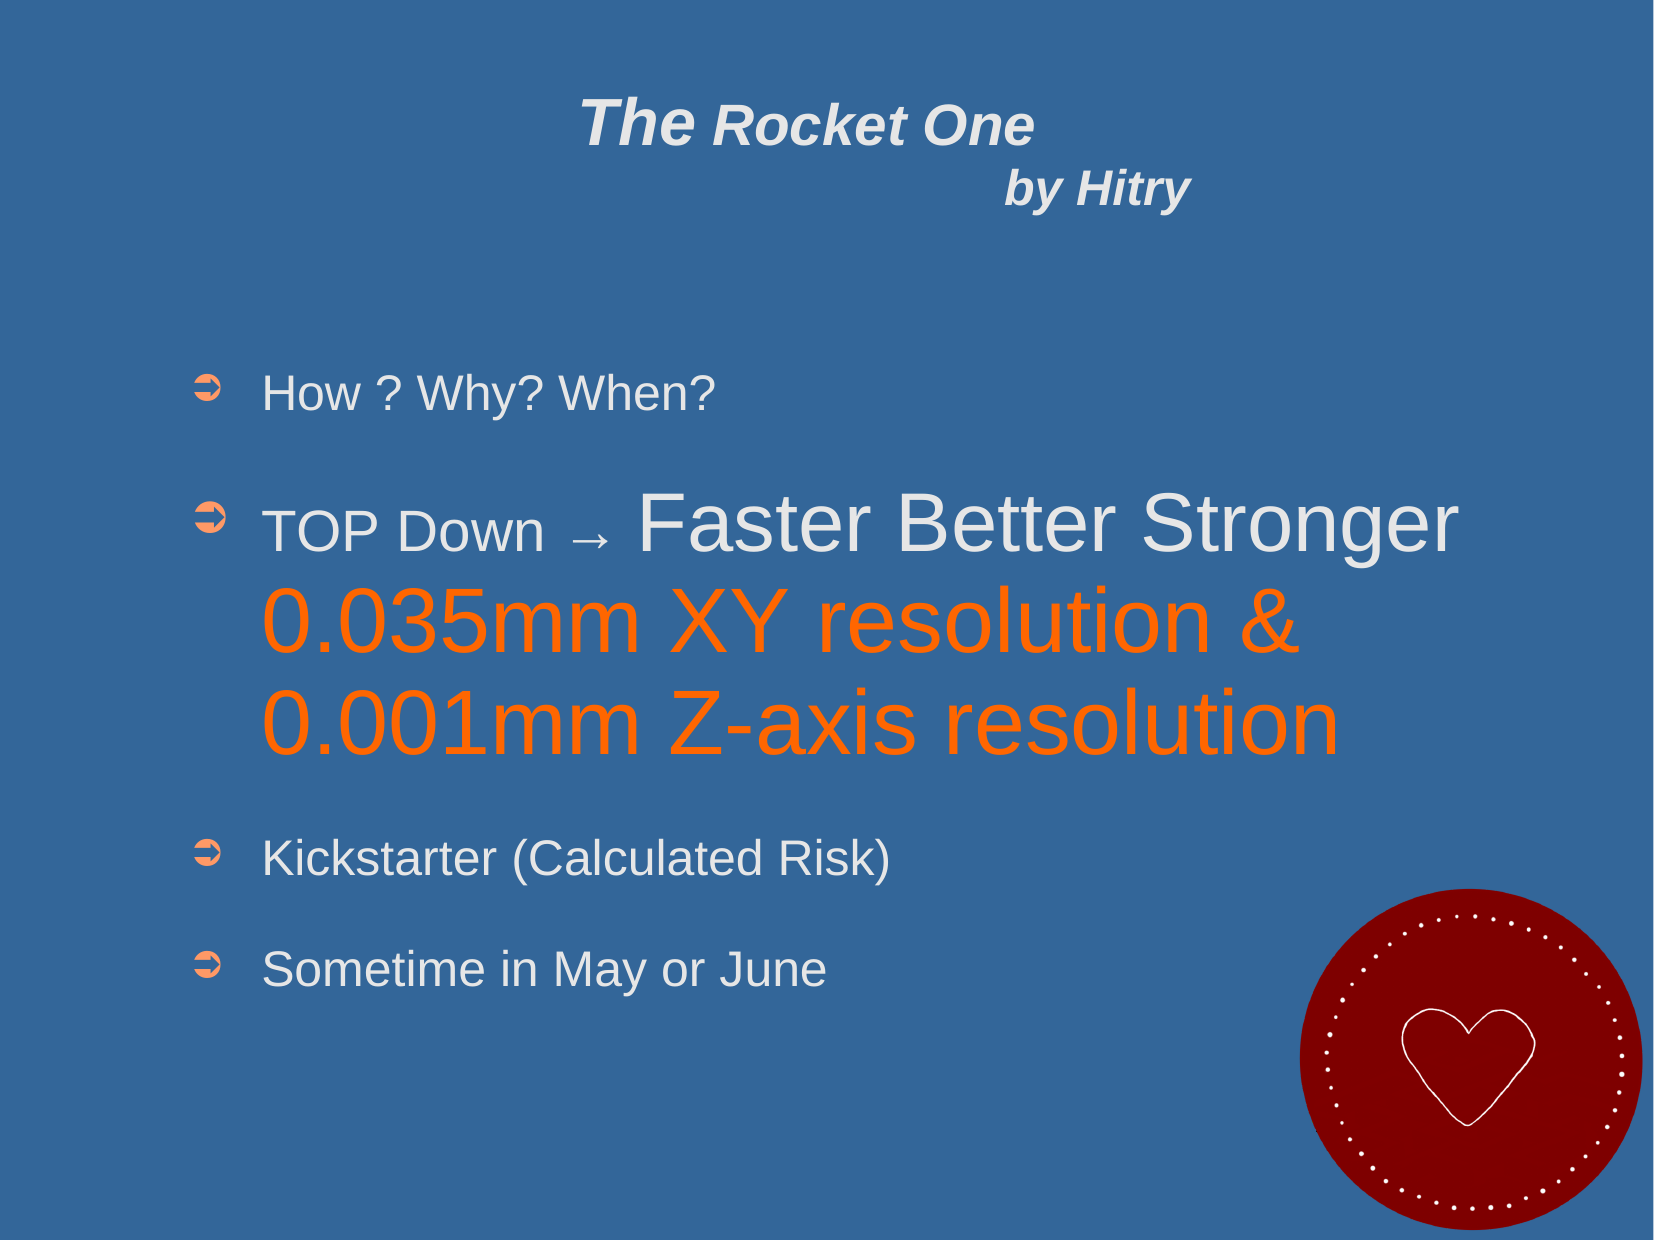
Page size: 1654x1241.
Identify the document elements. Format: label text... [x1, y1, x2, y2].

title The Rocket One 🚀 by Hitry [121, 0, 1534, 263]
picture [1285, 867, 1654, 1241]
list How ? Why? When? TOP Down → Faster Better Stronger 0.035mm XY resolution & 0.001mm Z-axis resolution Kickstarter (Calculated Risk) Sometime in May or June [178, 364, 1570, 1147]
